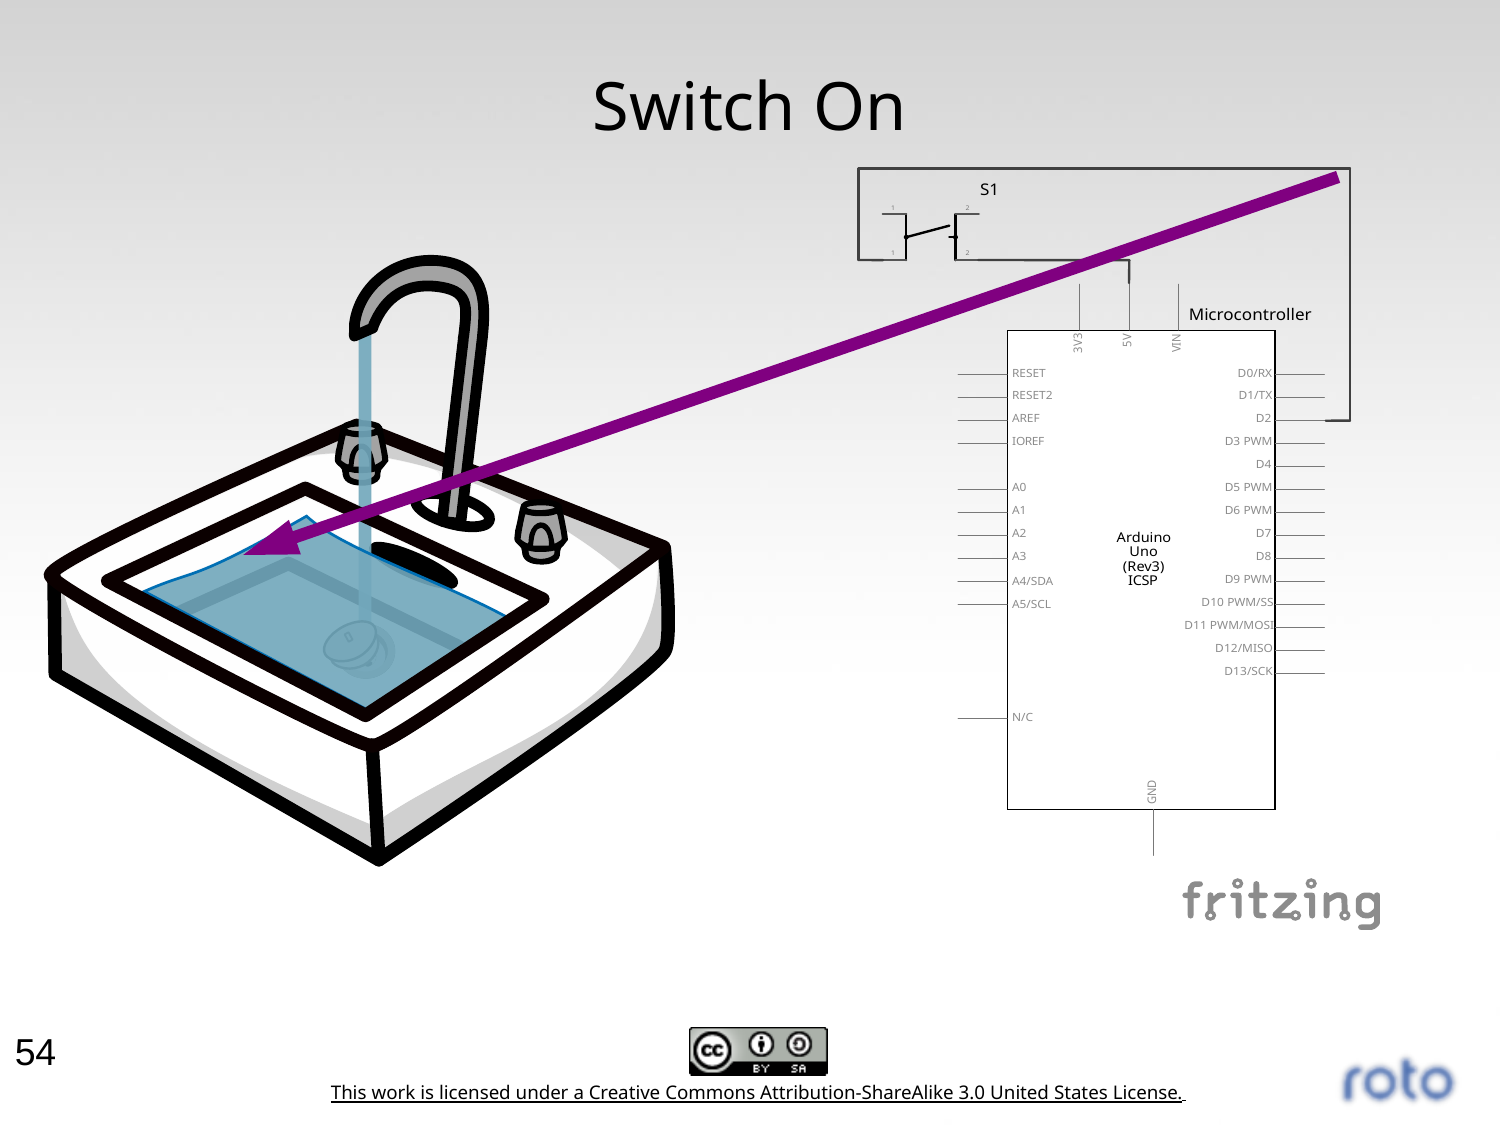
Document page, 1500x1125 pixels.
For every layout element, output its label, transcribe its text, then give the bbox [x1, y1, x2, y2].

picture [0, 0, 1500, 1125]
title Switch On [112, 49, 1388, 238]
